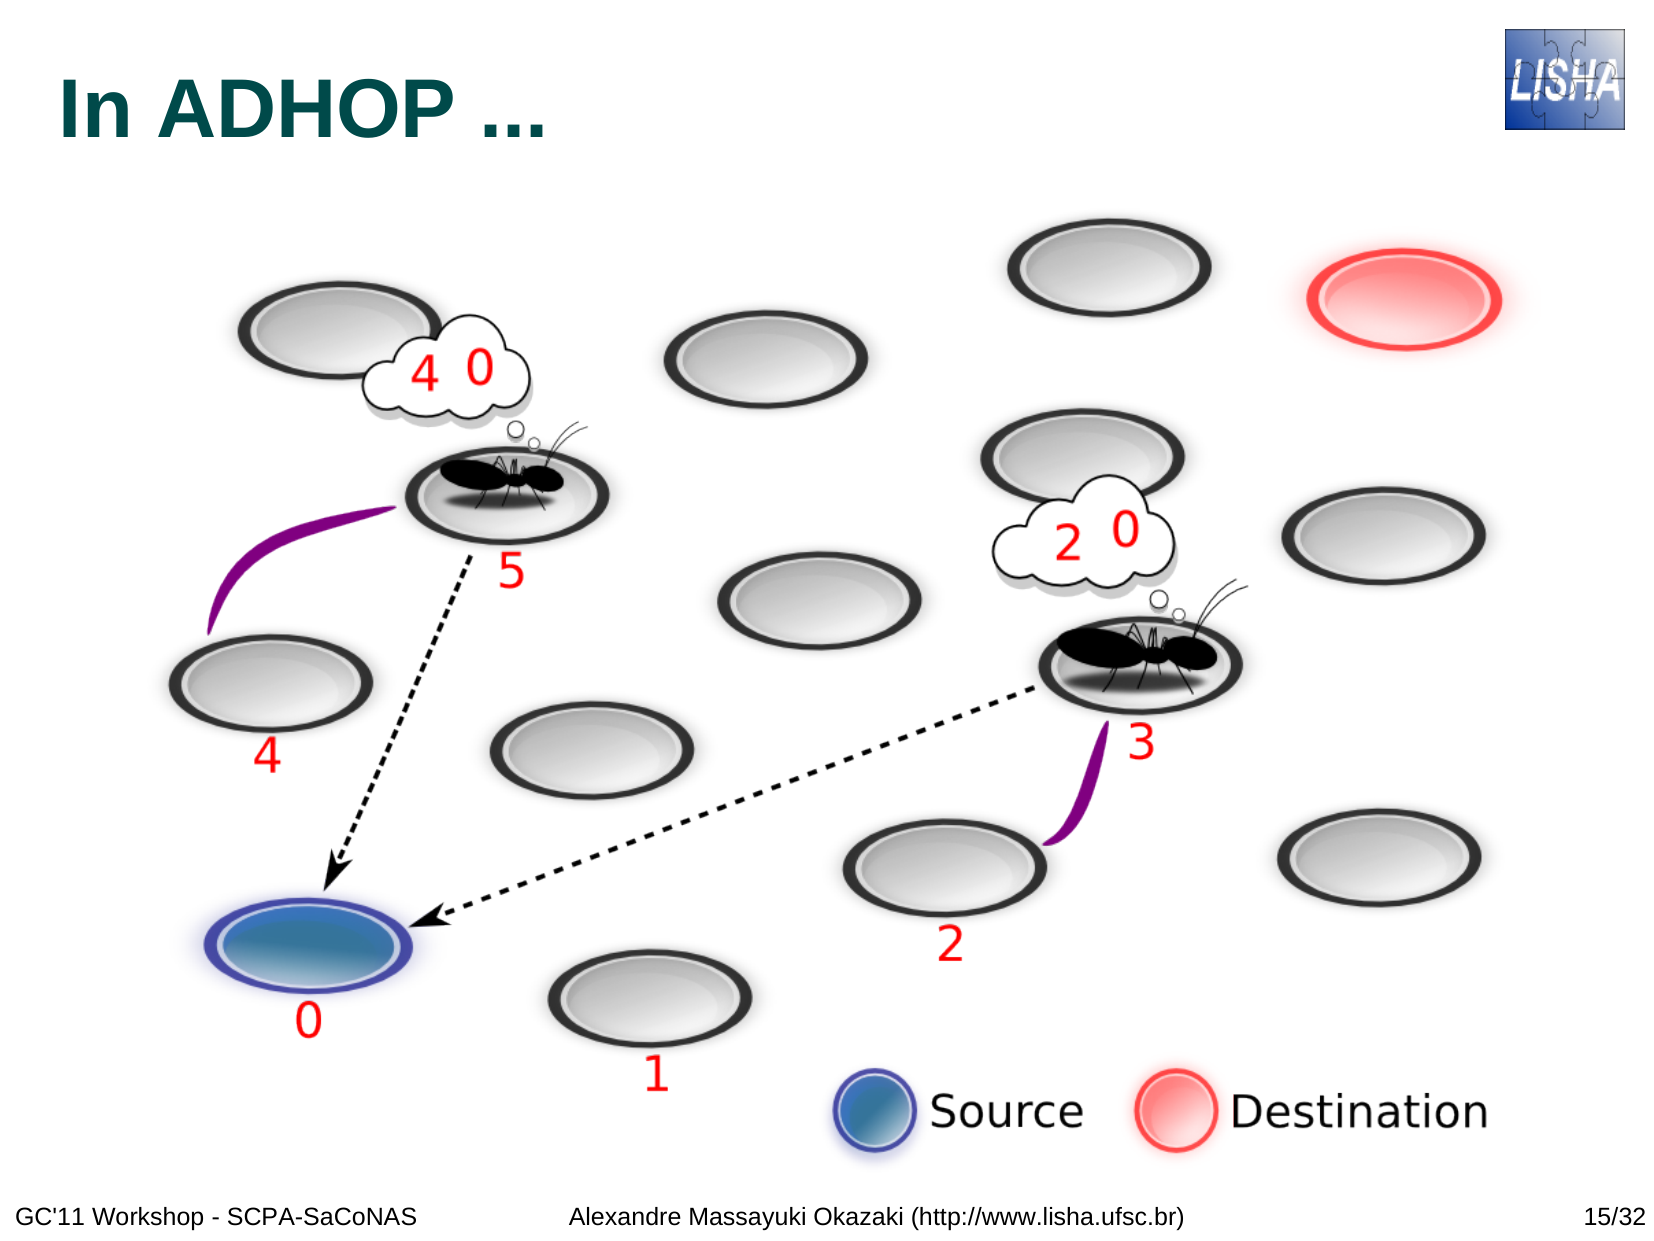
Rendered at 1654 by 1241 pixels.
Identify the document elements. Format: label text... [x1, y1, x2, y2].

title In ADHOP ... [58, 11, 1595, 219]
picture [1595, 29, 1625, 130]
picture [105, 219, 1546, 1200]
